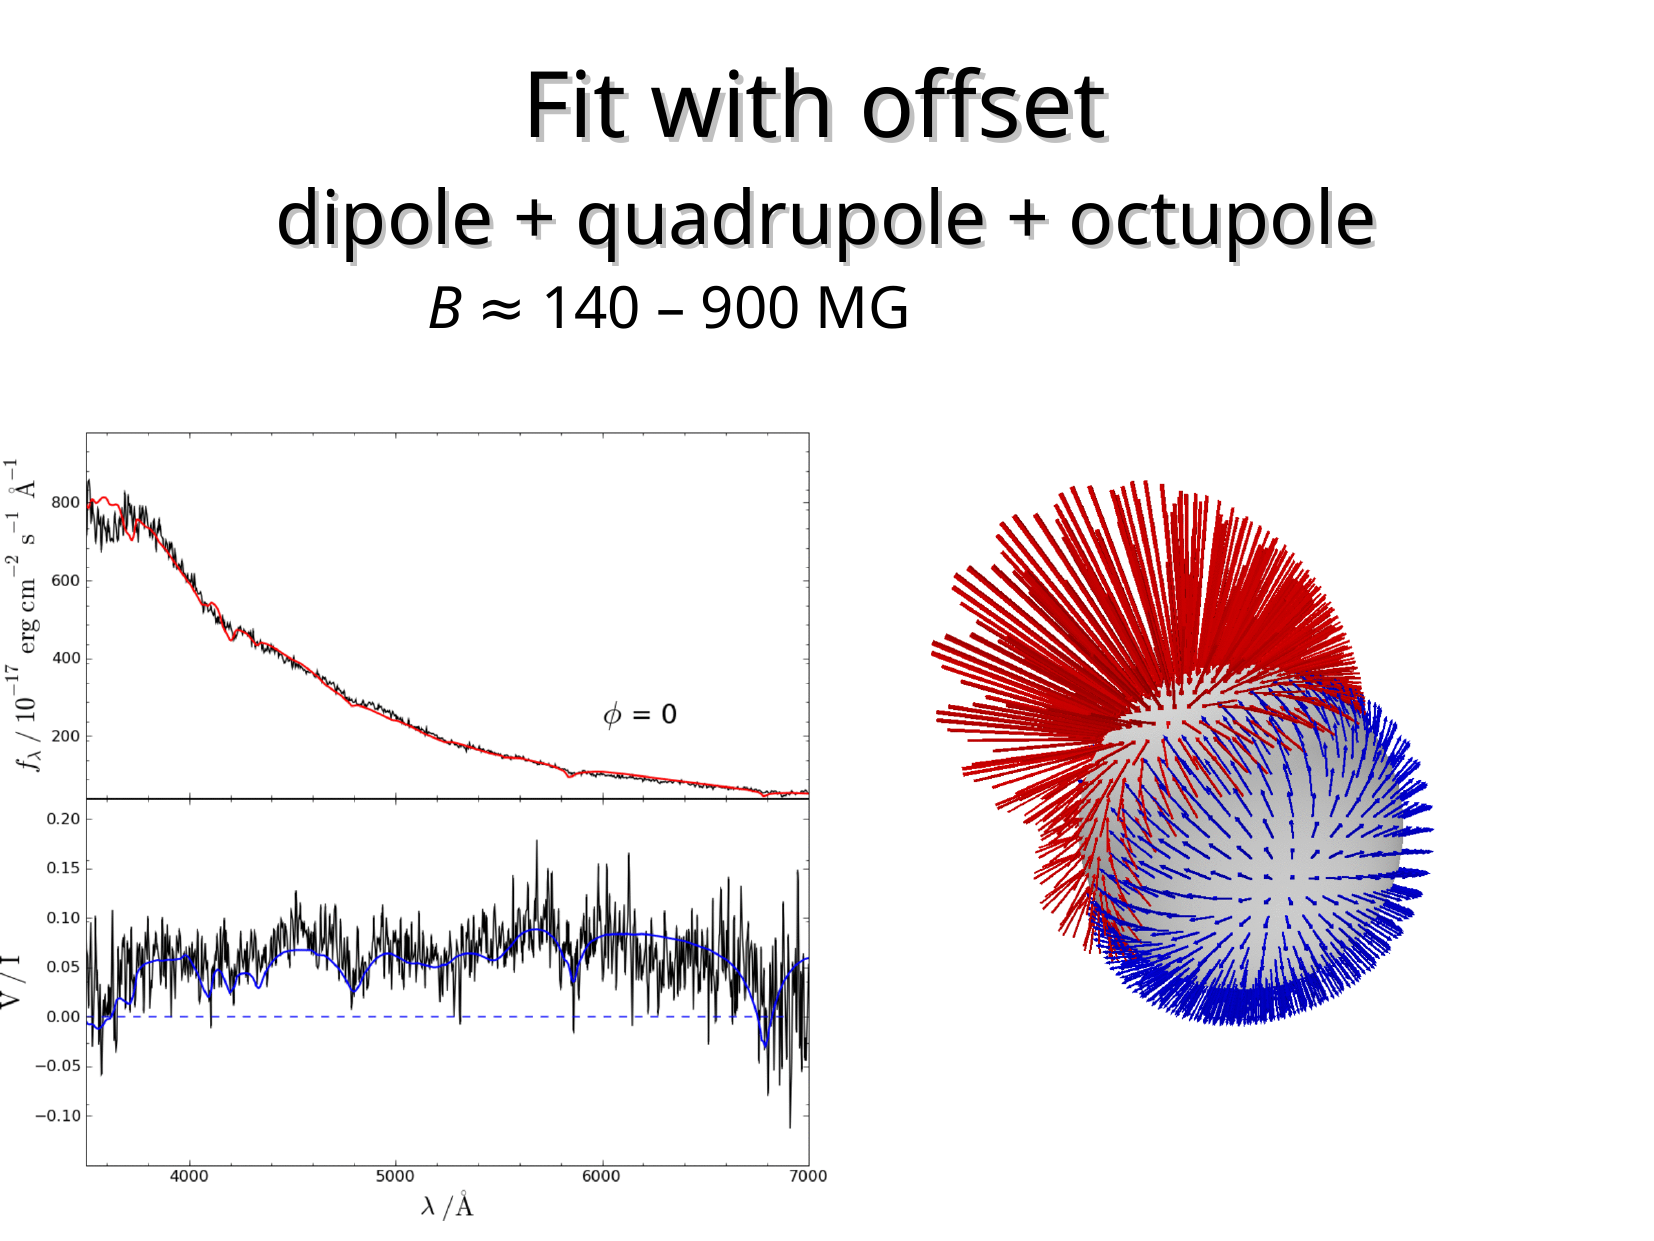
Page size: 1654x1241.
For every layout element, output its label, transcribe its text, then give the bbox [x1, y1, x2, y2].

text_box B ≈ 140 – 900 MG [412, 262, 1238, 348]
picture [0, 412, 1654, 1240]
title Fit with offset dipole + quadrupole + octupole [82, 49, 1571, 257]
